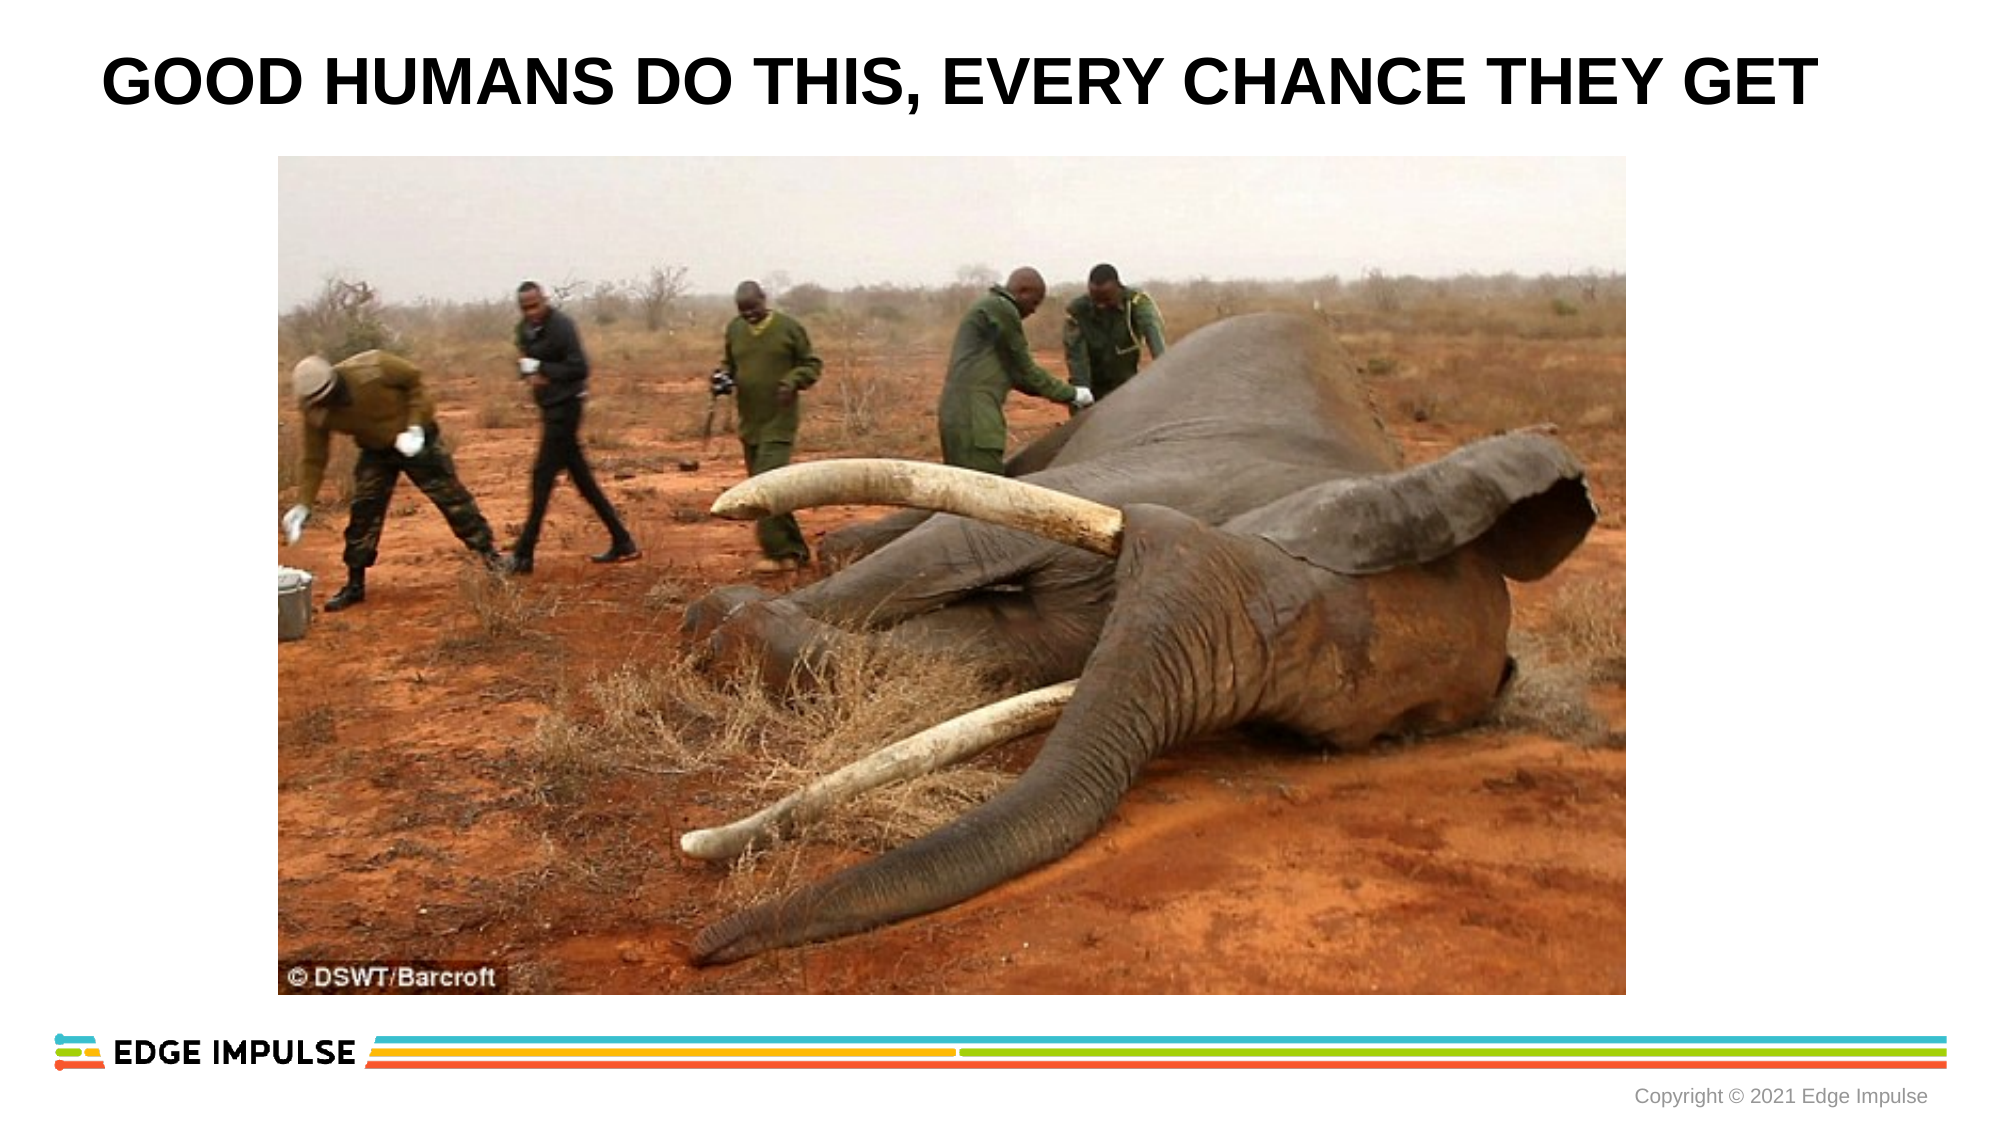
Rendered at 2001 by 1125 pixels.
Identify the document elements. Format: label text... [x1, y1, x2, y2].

text_box GOOD HUMANS DO THIS, EVERY CHANCE THEY GET [24, 30, 1898, 286]
picture [0, 0, 2000, 1125]
